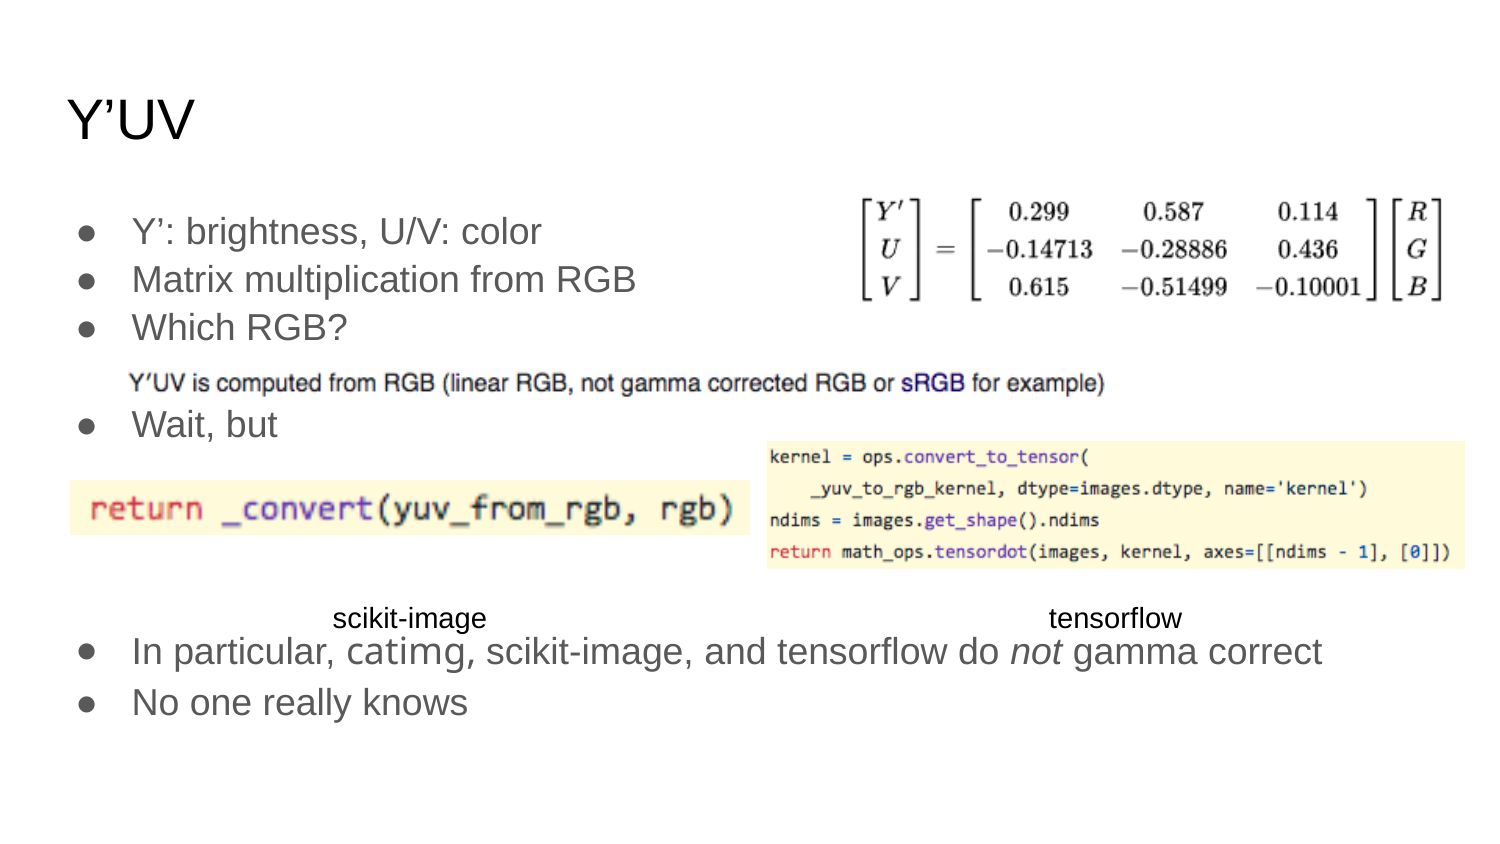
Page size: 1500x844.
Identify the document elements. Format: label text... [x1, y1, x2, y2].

picture [70, 480, 750, 535]
picture [767, 441, 1465, 574]
list Y’: brightness, U/V: color Matrix multiplication from RGB Which RGB? Wait, but In particular, catimg, scikit-image, and tensorflow do not gamma correct No one really knows [41, 189, 1440, 831]
picture [127, 355, 1109, 404]
text_box tensorflow [873, 583, 1358, 649]
picture [855, 188, 1449, 308]
title Y’UV [51, 72, 1449, 167]
text_box scikit-image [203, 583, 617, 649]
